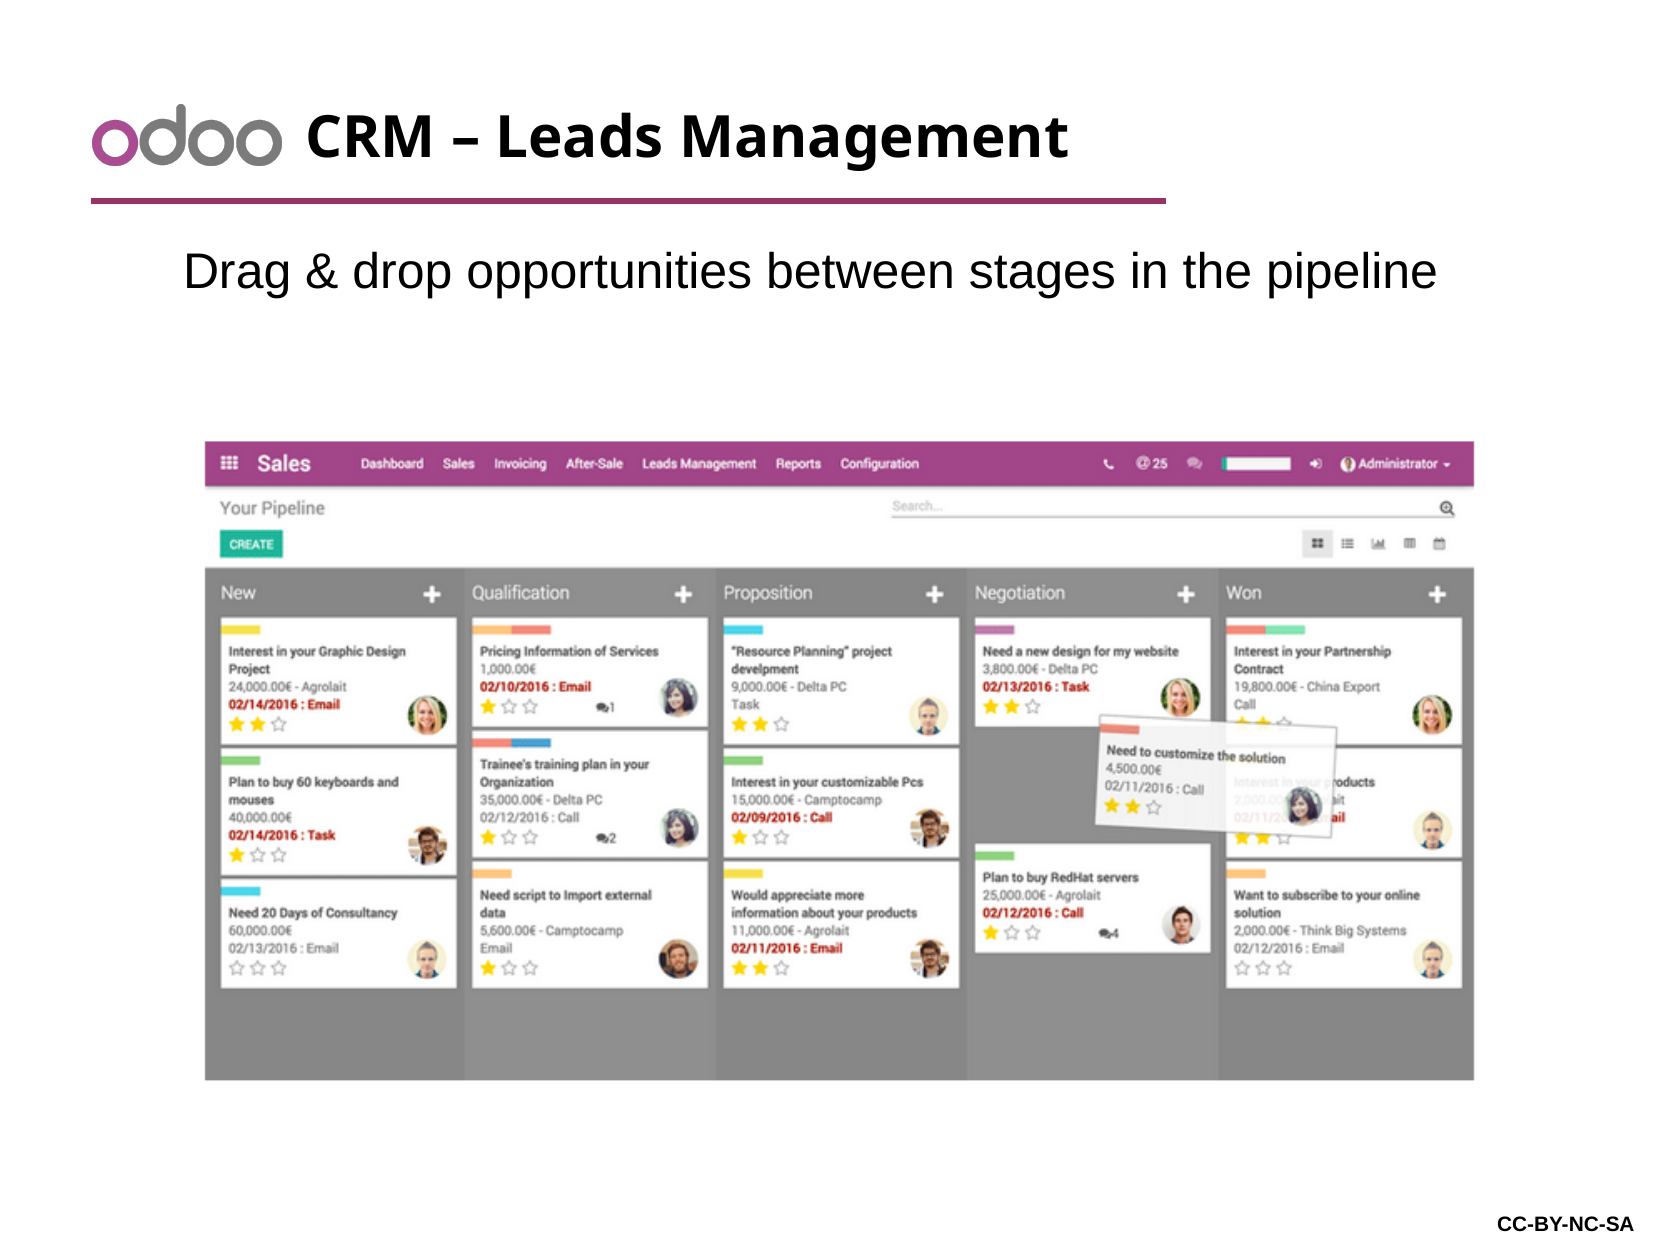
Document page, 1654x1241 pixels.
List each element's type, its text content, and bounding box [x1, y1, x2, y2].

picture [192, 435, 1479, 1084]
picture [92, 104, 282, 166]
title CRM – Leads Management [305, 31, 1568, 239]
text_box CC-BY-NC-SA [1482, 1204, 1654, 1241]
text_box Drag & drop opportunities between stages in the pipeline [168, 236, 1465, 363]
